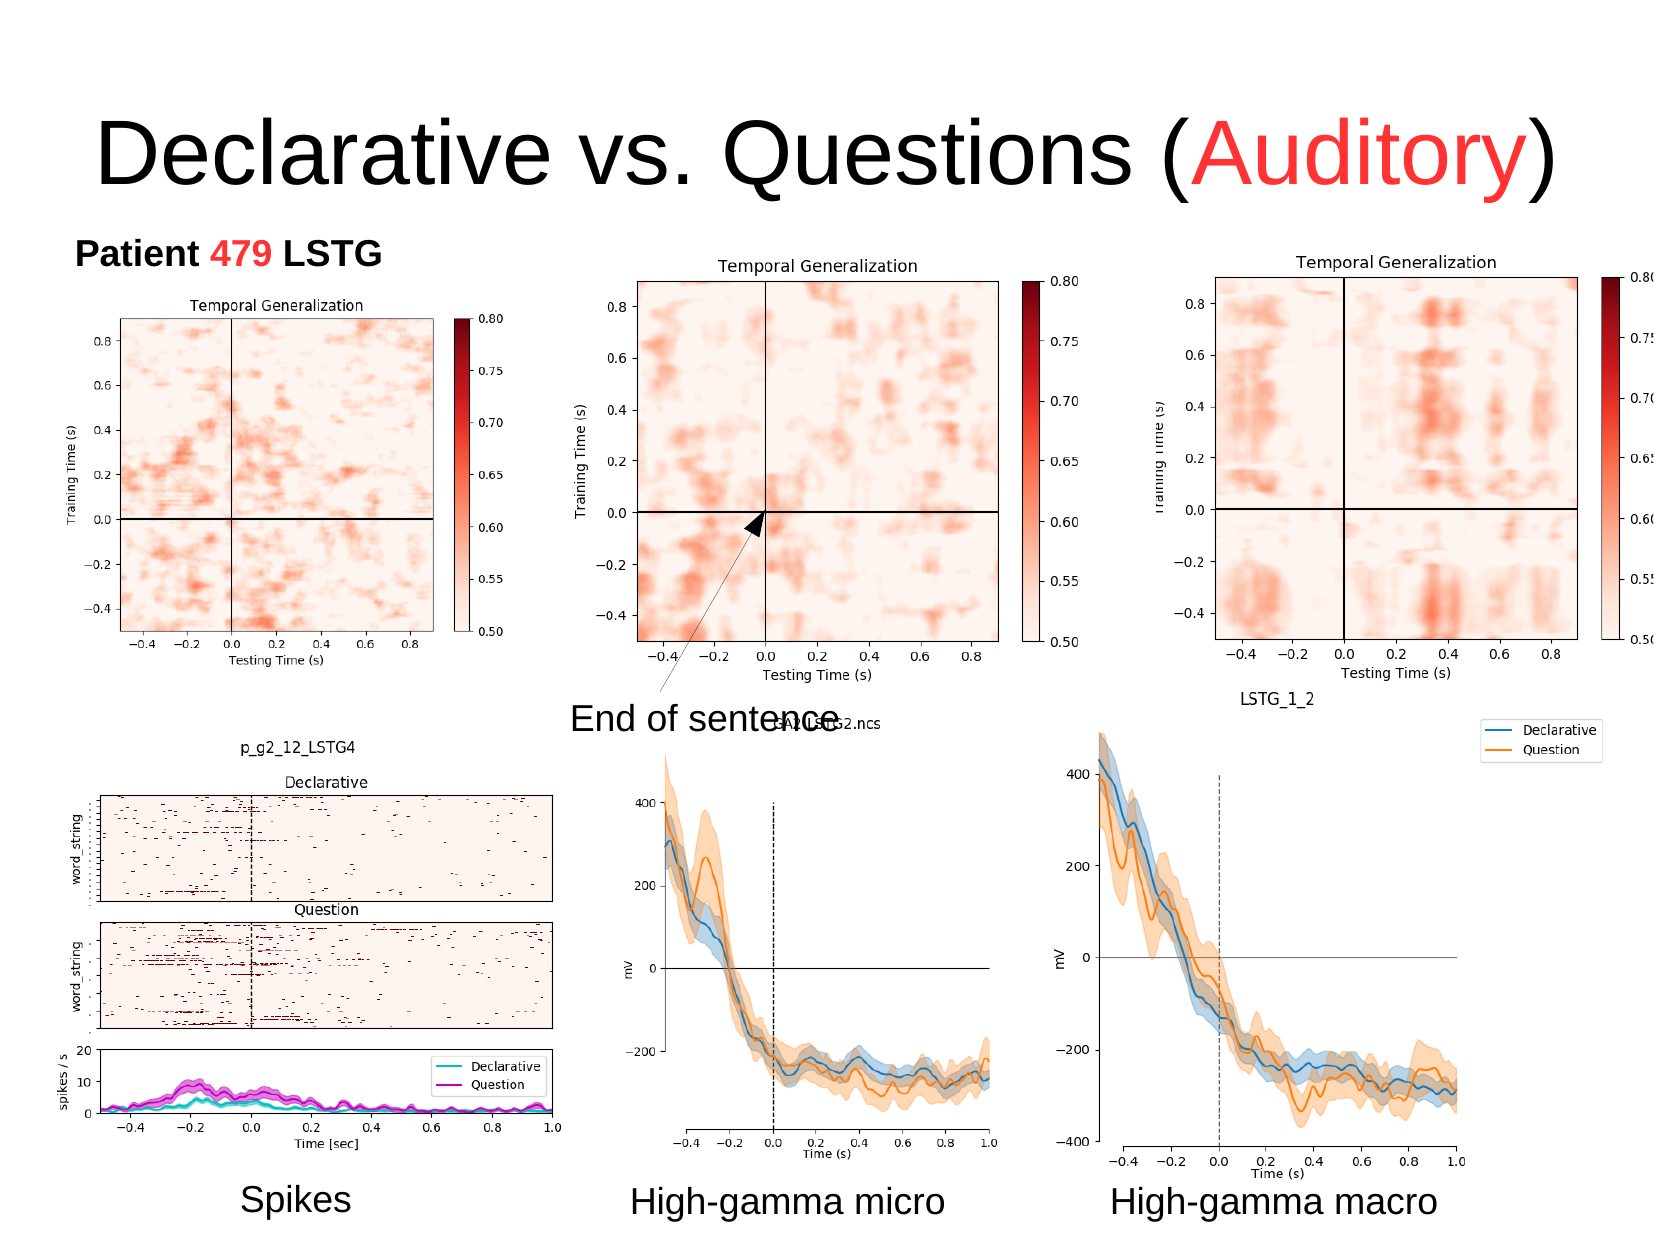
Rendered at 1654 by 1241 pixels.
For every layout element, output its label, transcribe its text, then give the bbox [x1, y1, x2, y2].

text_box Patient 479 LSTG [60, 225, 532, 269]
text_box Spikes [225, 1171, 406, 1229]
text_box End of sentence [555, 690, 931, 751]
text_box High-gamma micro [615, 1173, 976, 1231]
picture [15, 220, 1654, 1208]
text_box High-gamma macro [1095, 1173, 1456, 1231]
title Declarative vs. Questions (Auditory) [82, 49, 1571, 225]
